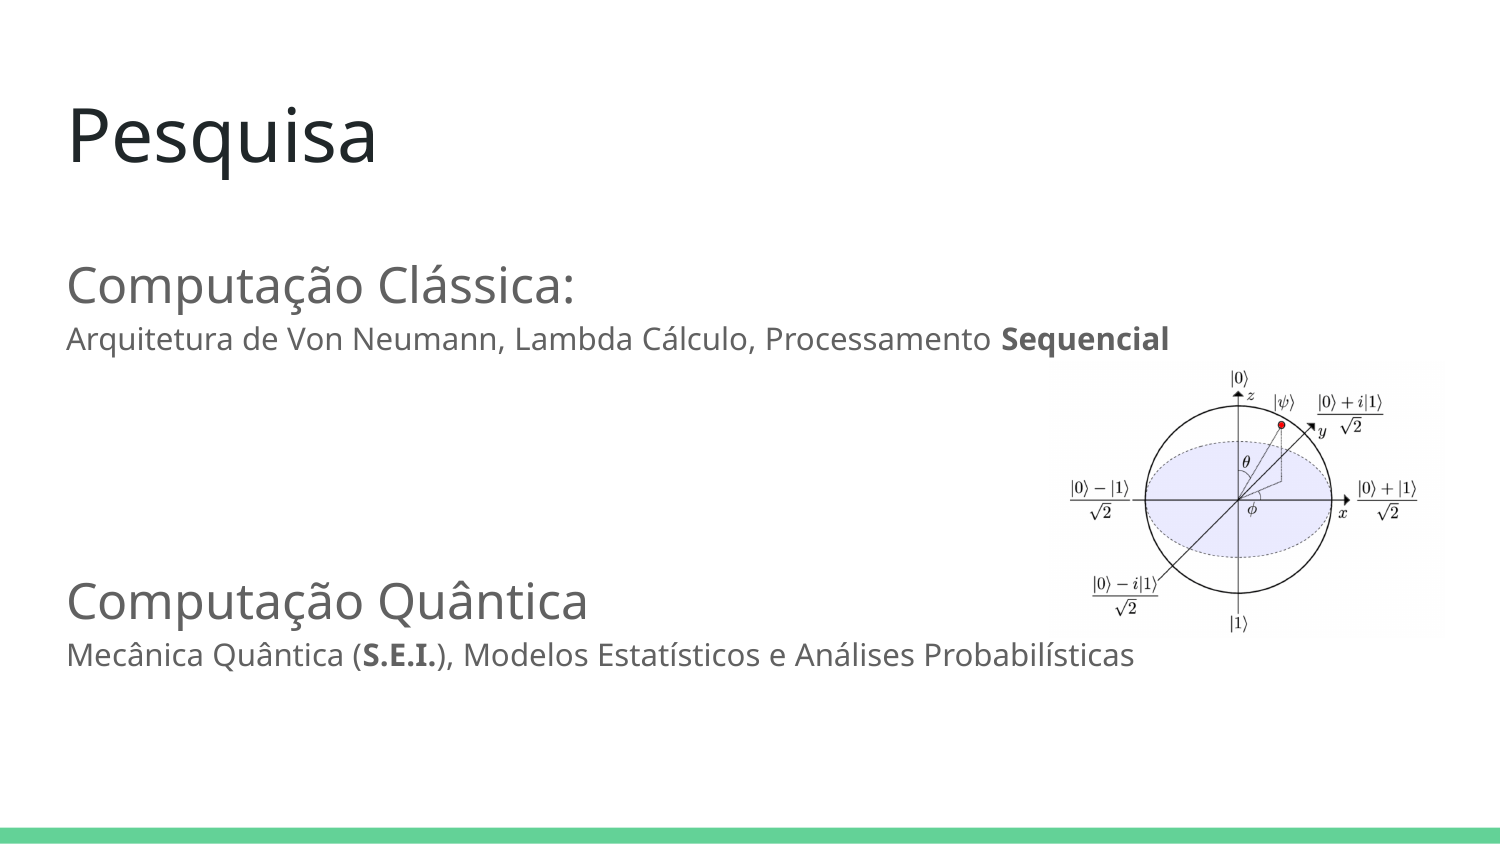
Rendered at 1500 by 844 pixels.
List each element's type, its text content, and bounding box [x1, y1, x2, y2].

picture [1049, 361, 1445, 638]
list Computação Clássica: Arquitetura de Von Neumann, Lambda Cálculo, Processamento Sequencial Computação Quântica Mecânica Quântica (S.E.I.), Modelos Estatísticos e Análises Probabilísticas [51, 229, 1449, 750]
title Pesquisa [51, 72, 1449, 167]
